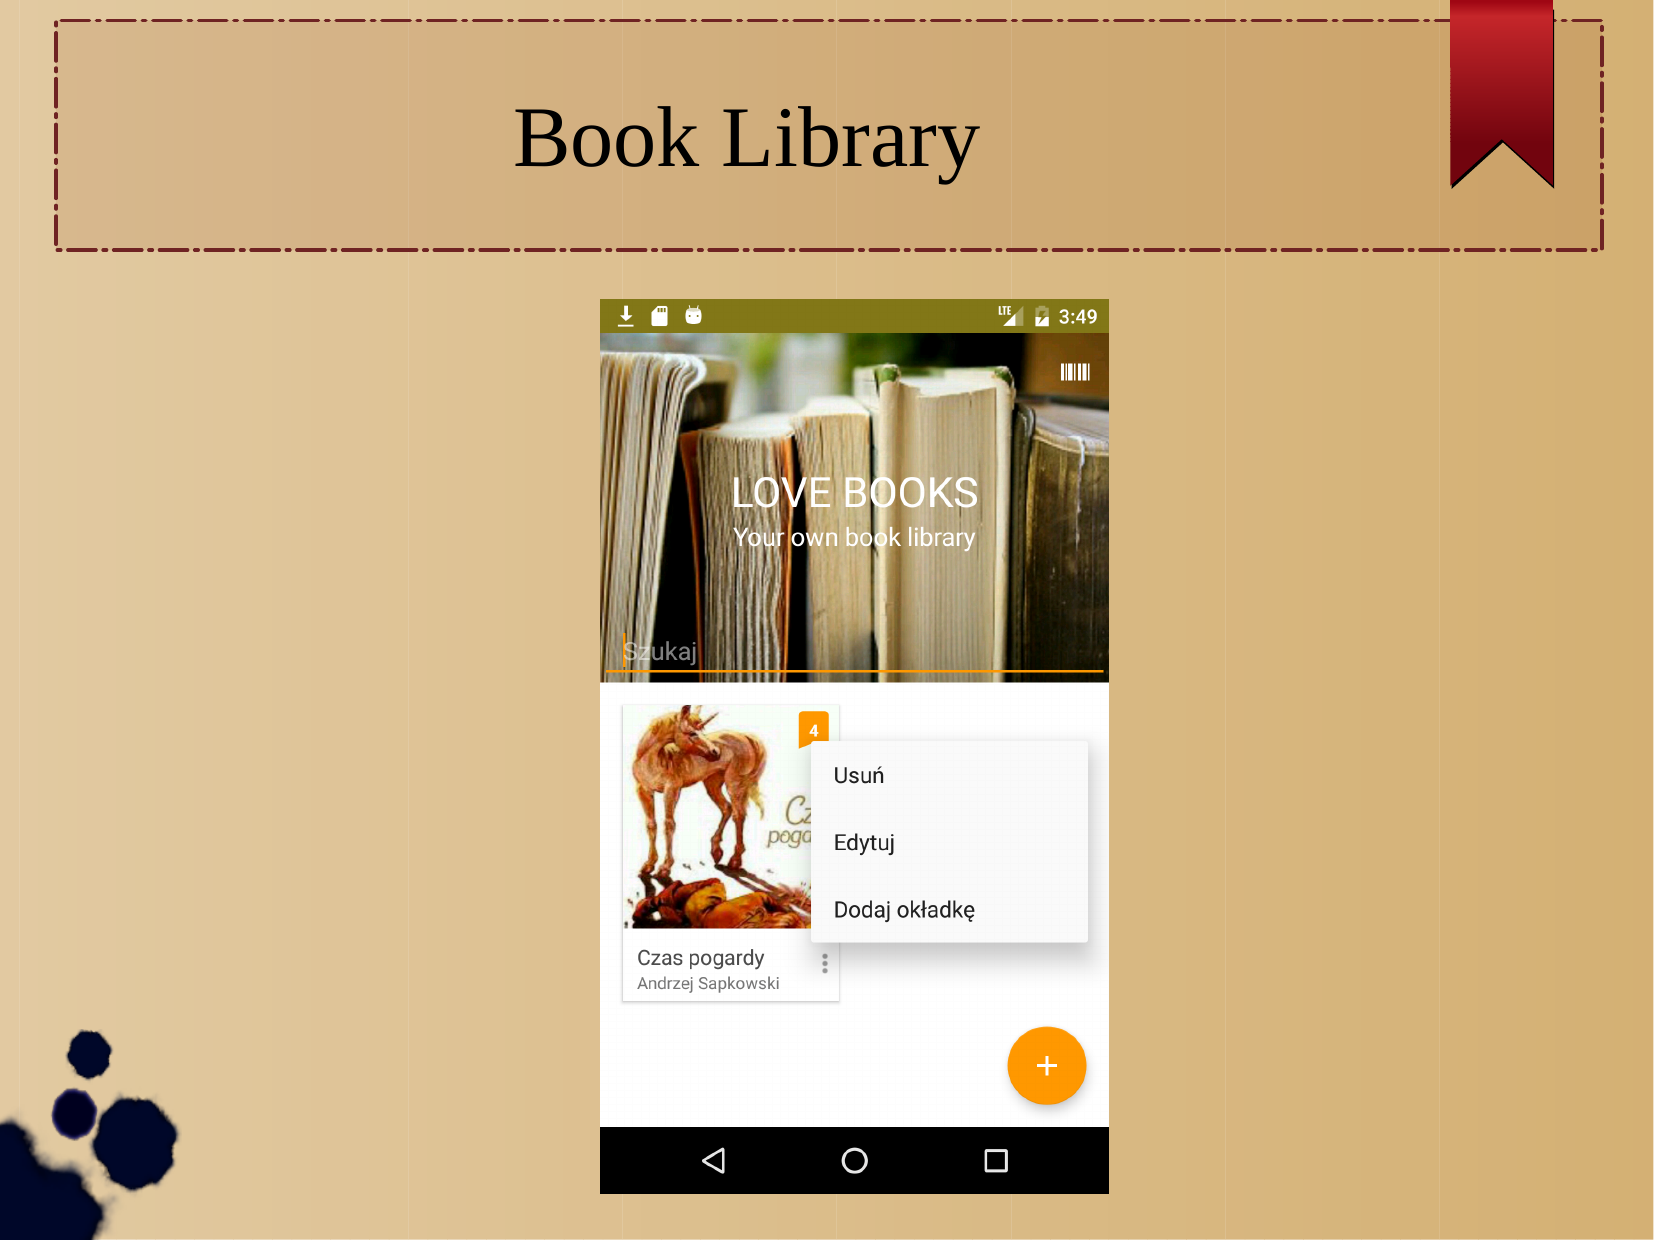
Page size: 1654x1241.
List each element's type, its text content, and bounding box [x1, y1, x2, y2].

title Book Library [82, 47, 1412, 229]
picture [600, 299, 1109, 1194]
